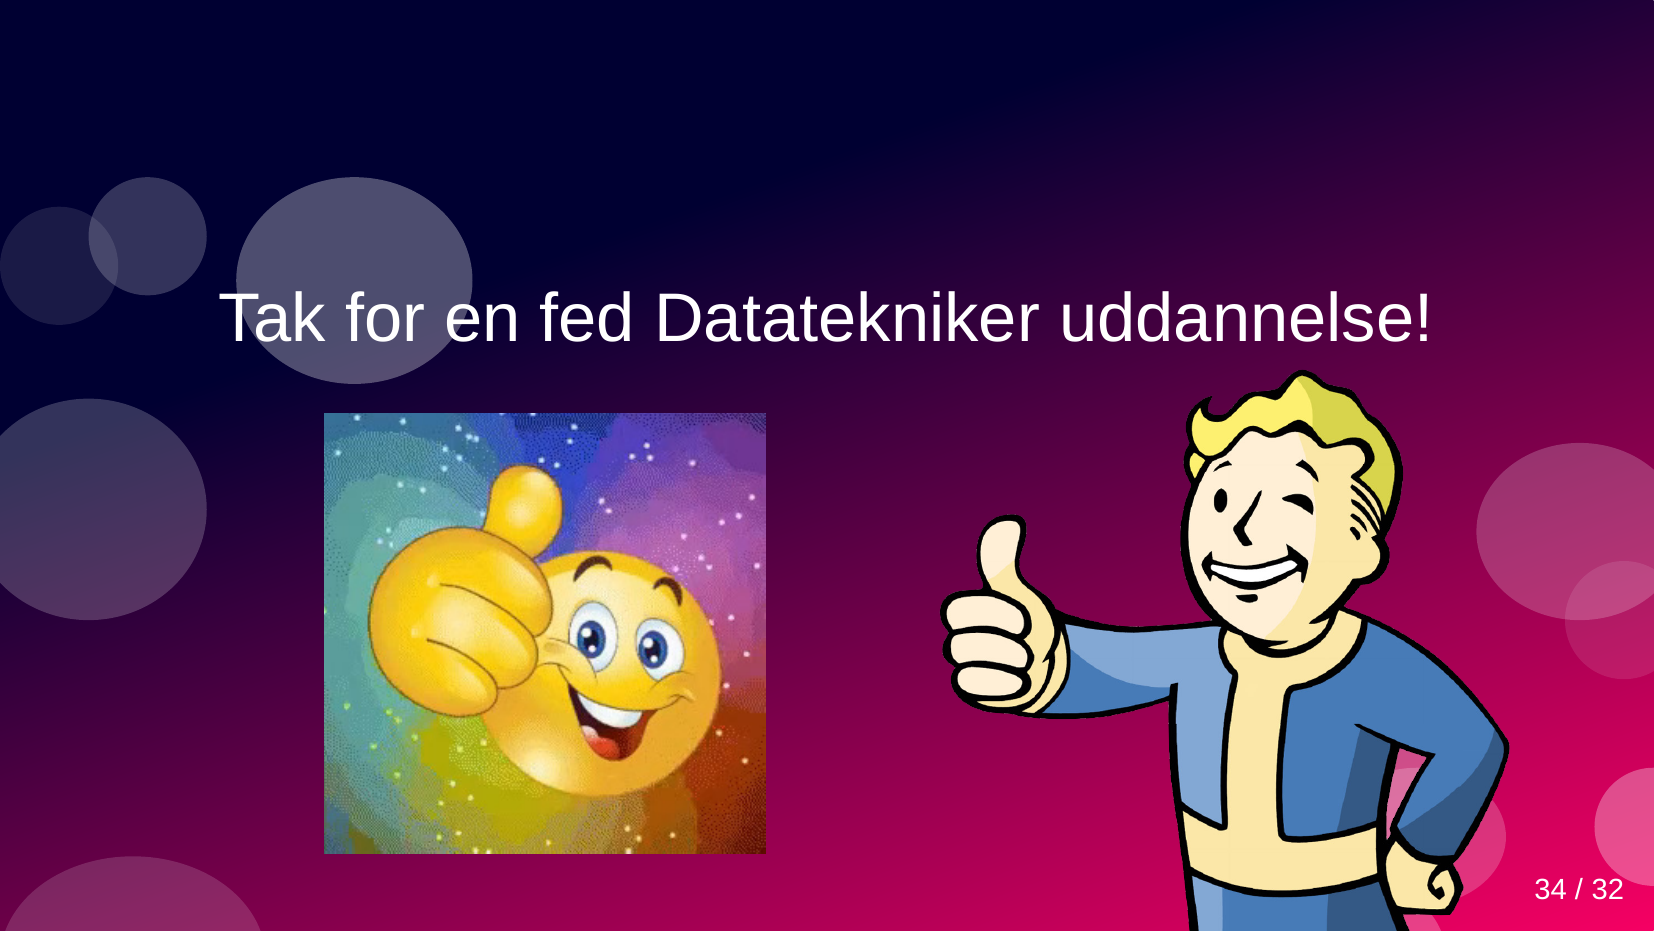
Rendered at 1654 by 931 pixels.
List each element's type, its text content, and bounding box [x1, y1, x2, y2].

picture [324, 413, 766, 854]
title Tak for en fed Datatekniker uddannelse! [88, 236, 1565, 399]
picture [915, 346, 1536, 931]
